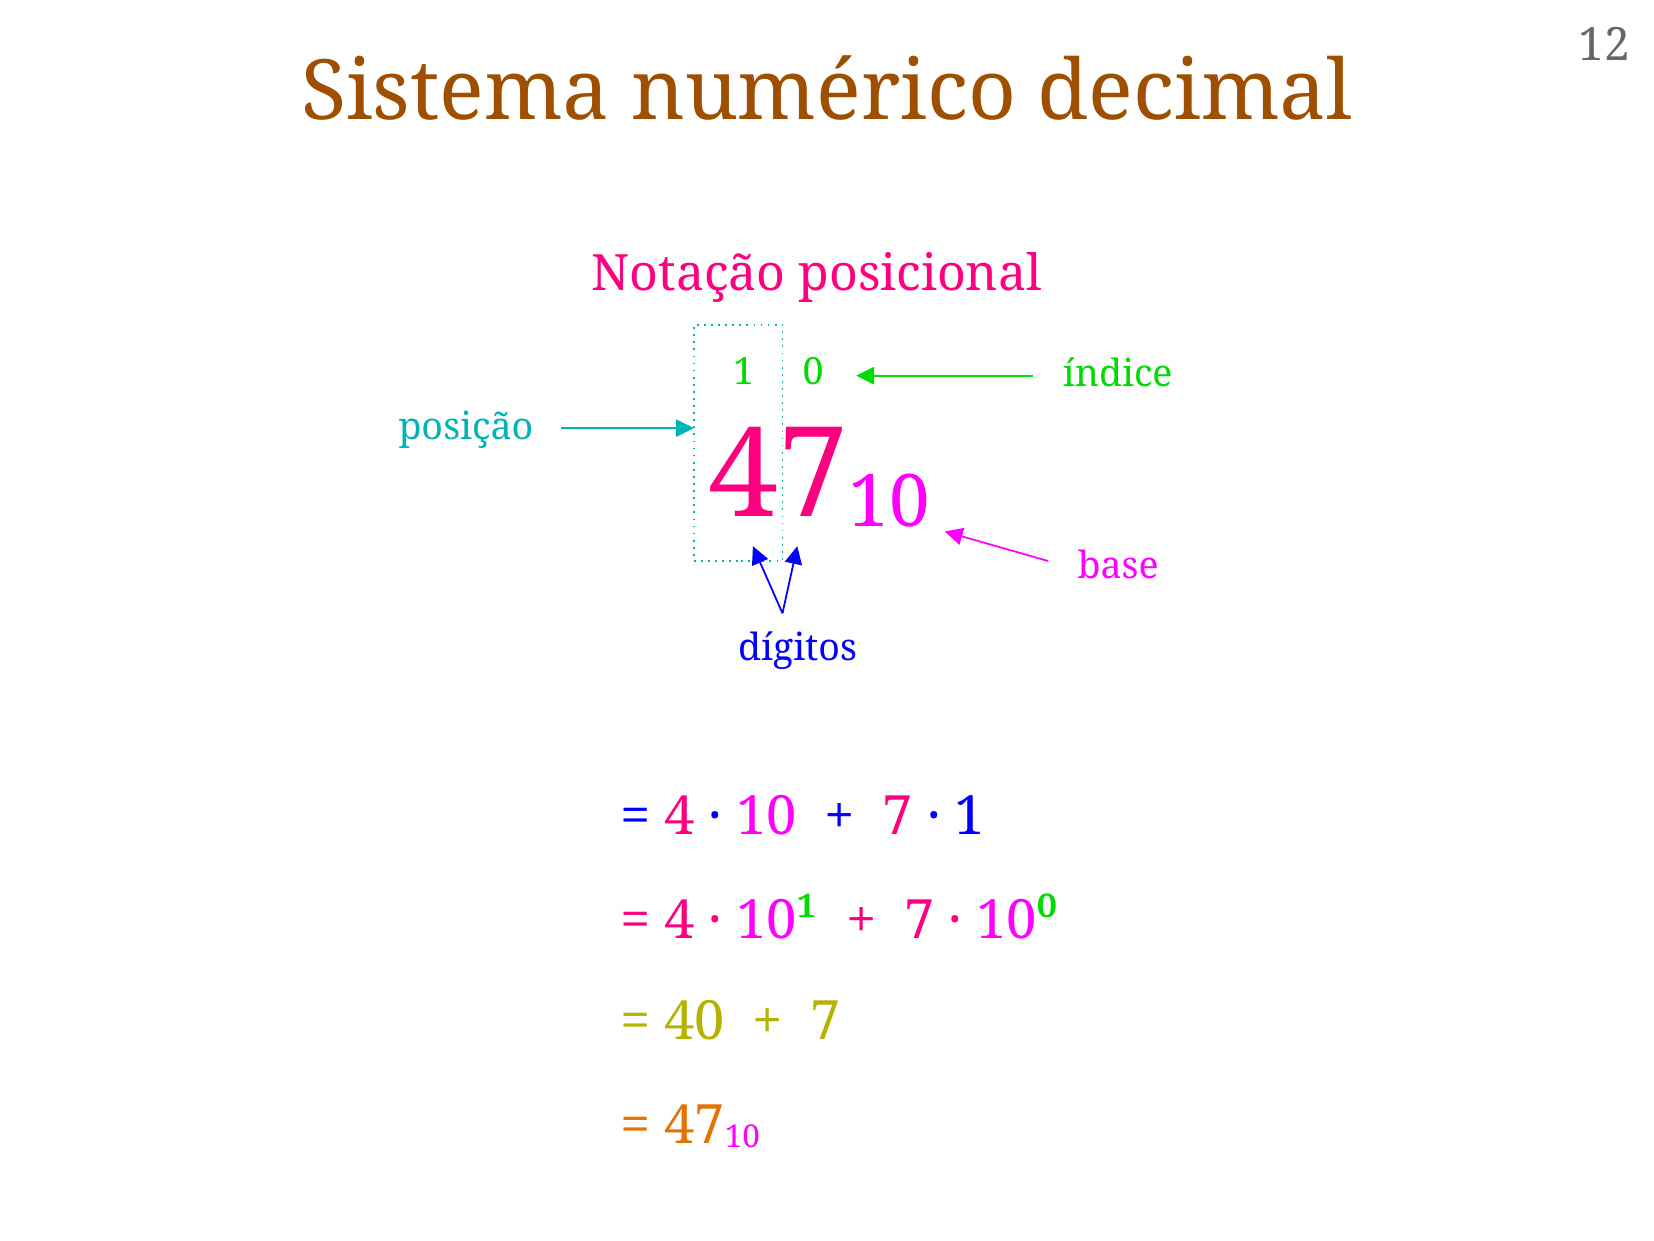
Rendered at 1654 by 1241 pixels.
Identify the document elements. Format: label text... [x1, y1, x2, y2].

text_box 4710 [693, 375, 975, 562]
text_box índice [1048, 339, 1270, 406]
text_box base [1062, 531, 1211, 598]
text_box = 4 · 10¹ + 7 · 10⁰ [605, 873, 1108, 975]
title Sistema numérico decimal [59, 29, 1595, 148]
text_box Notação posicional [576, 229, 1057, 313]
text_box = 40 + 7 [605, 975, 960, 1077]
text_box dígitos [723, 613, 990, 680]
text_box = 4710 [605, 1077, 960, 1182]
text_box posição [383, 391, 549, 458]
text_box = 4 · 10 + 7 · 1 [605, 769, 1034, 873]
text_box 1 0 [708, 337, 857, 410]
